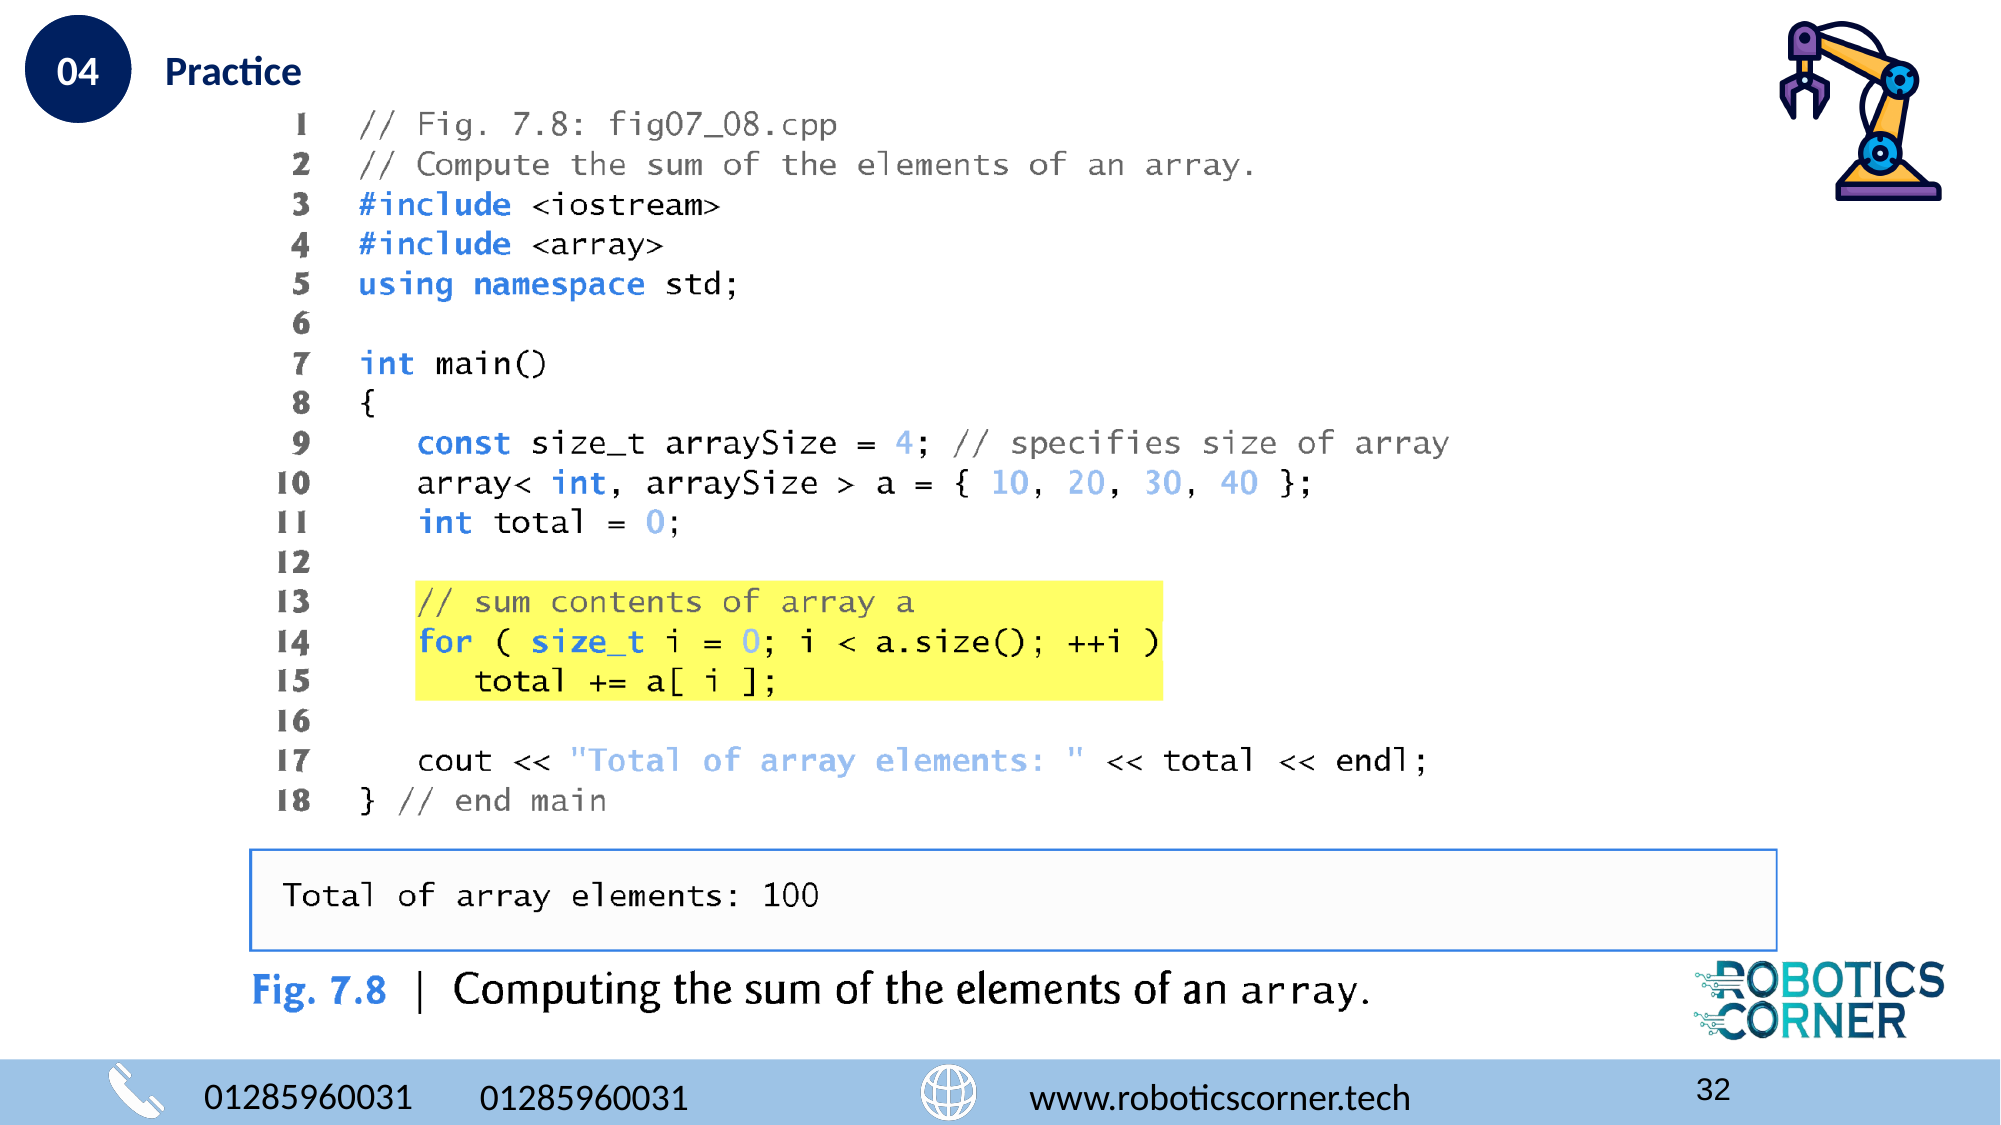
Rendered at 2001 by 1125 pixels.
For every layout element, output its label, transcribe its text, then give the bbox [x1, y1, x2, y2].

picture [103, 1057, 170, 1124]
text_box Practice [150, 36, 622, 101]
picture [249, 21, 1953, 1125]
picture [915, 1059, 981, 1125]
text_box <number> [1681, 1065, 1861, 1115]
text_box 04 [22, 12, 134, 126]
